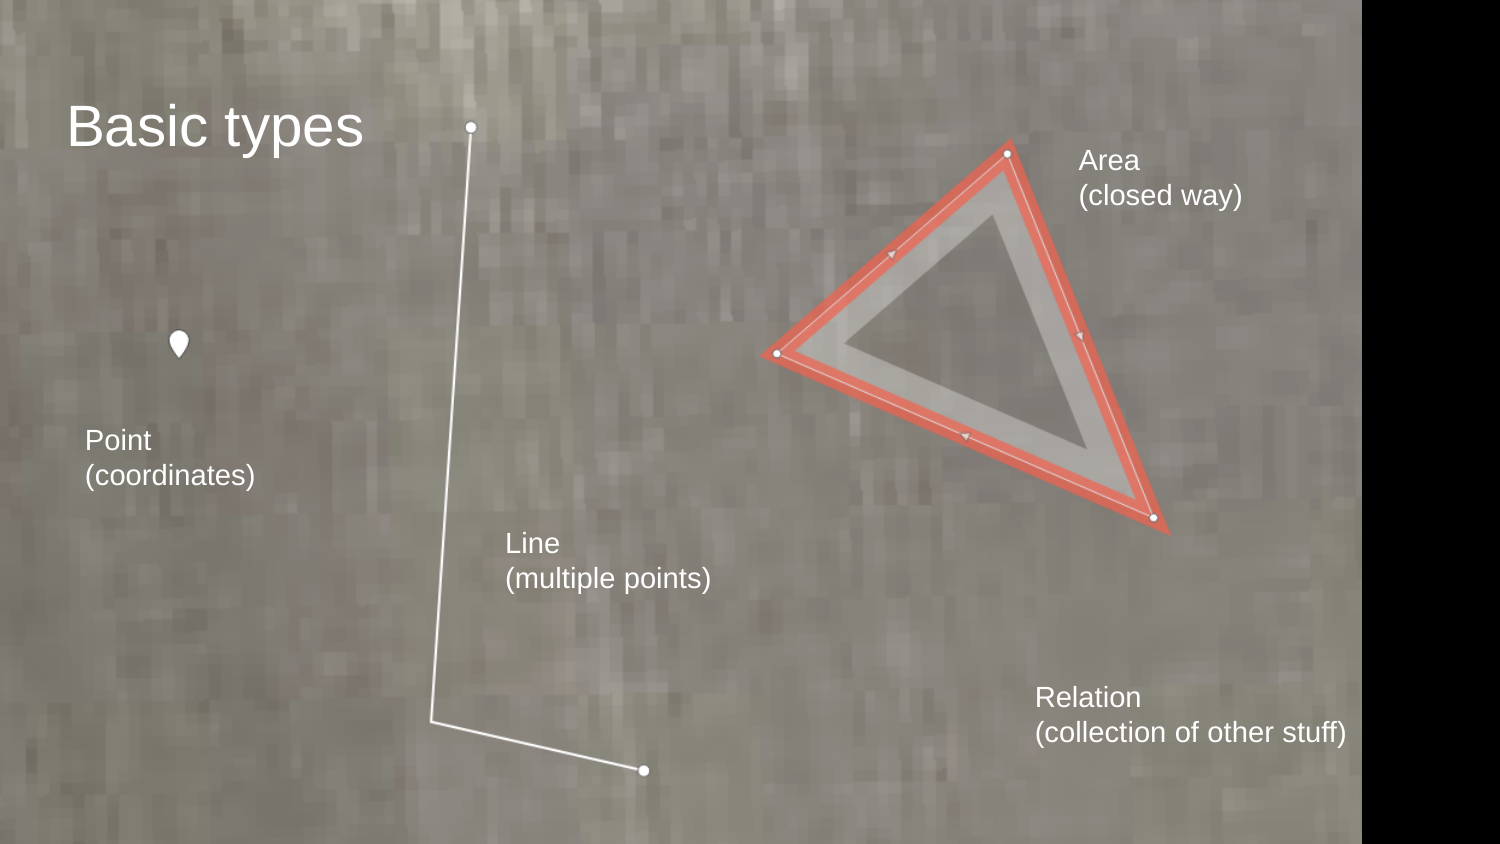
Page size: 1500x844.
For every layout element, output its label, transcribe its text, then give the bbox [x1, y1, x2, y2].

text_box Relation (collection of other stuff) [1019, 663, 1385, 767]
picture [0, 0, 1362, 844]
title Basic types [51, 72, 1449, 167]
text_box Area (closed way) [1063, 126, 1343, 230]
text_box Point (coordinates) [69, 405, 349, 510]
text_box Line (multiple points) [490, 509, 769, 614]
